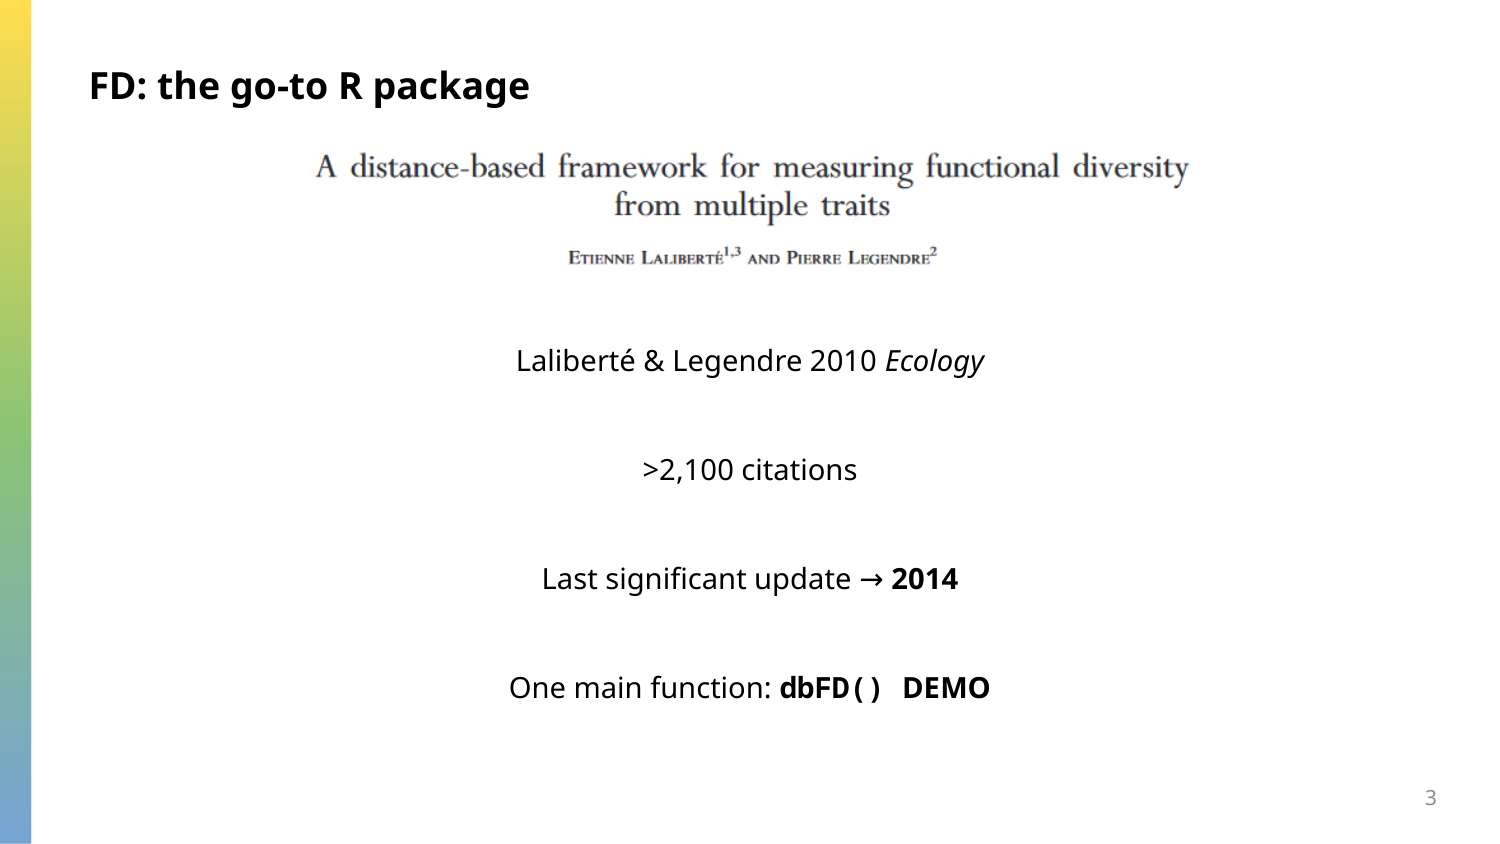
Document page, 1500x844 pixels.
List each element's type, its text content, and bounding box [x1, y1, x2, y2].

text_box >2,100 citations [608, 441, 892, 493]
text_box Last significant update → 2014 [366, 551, 1134, 602]
list FD: the go-to R package [88, 61, 1442, 157]
text_box One main function: dbFD() DEMO [366, 660, 1134, 713]
picture [0, 0, 1500, 844]
text_box Laliberté & Legendre 2010 Ecology [363, 332, 1137, 383]
